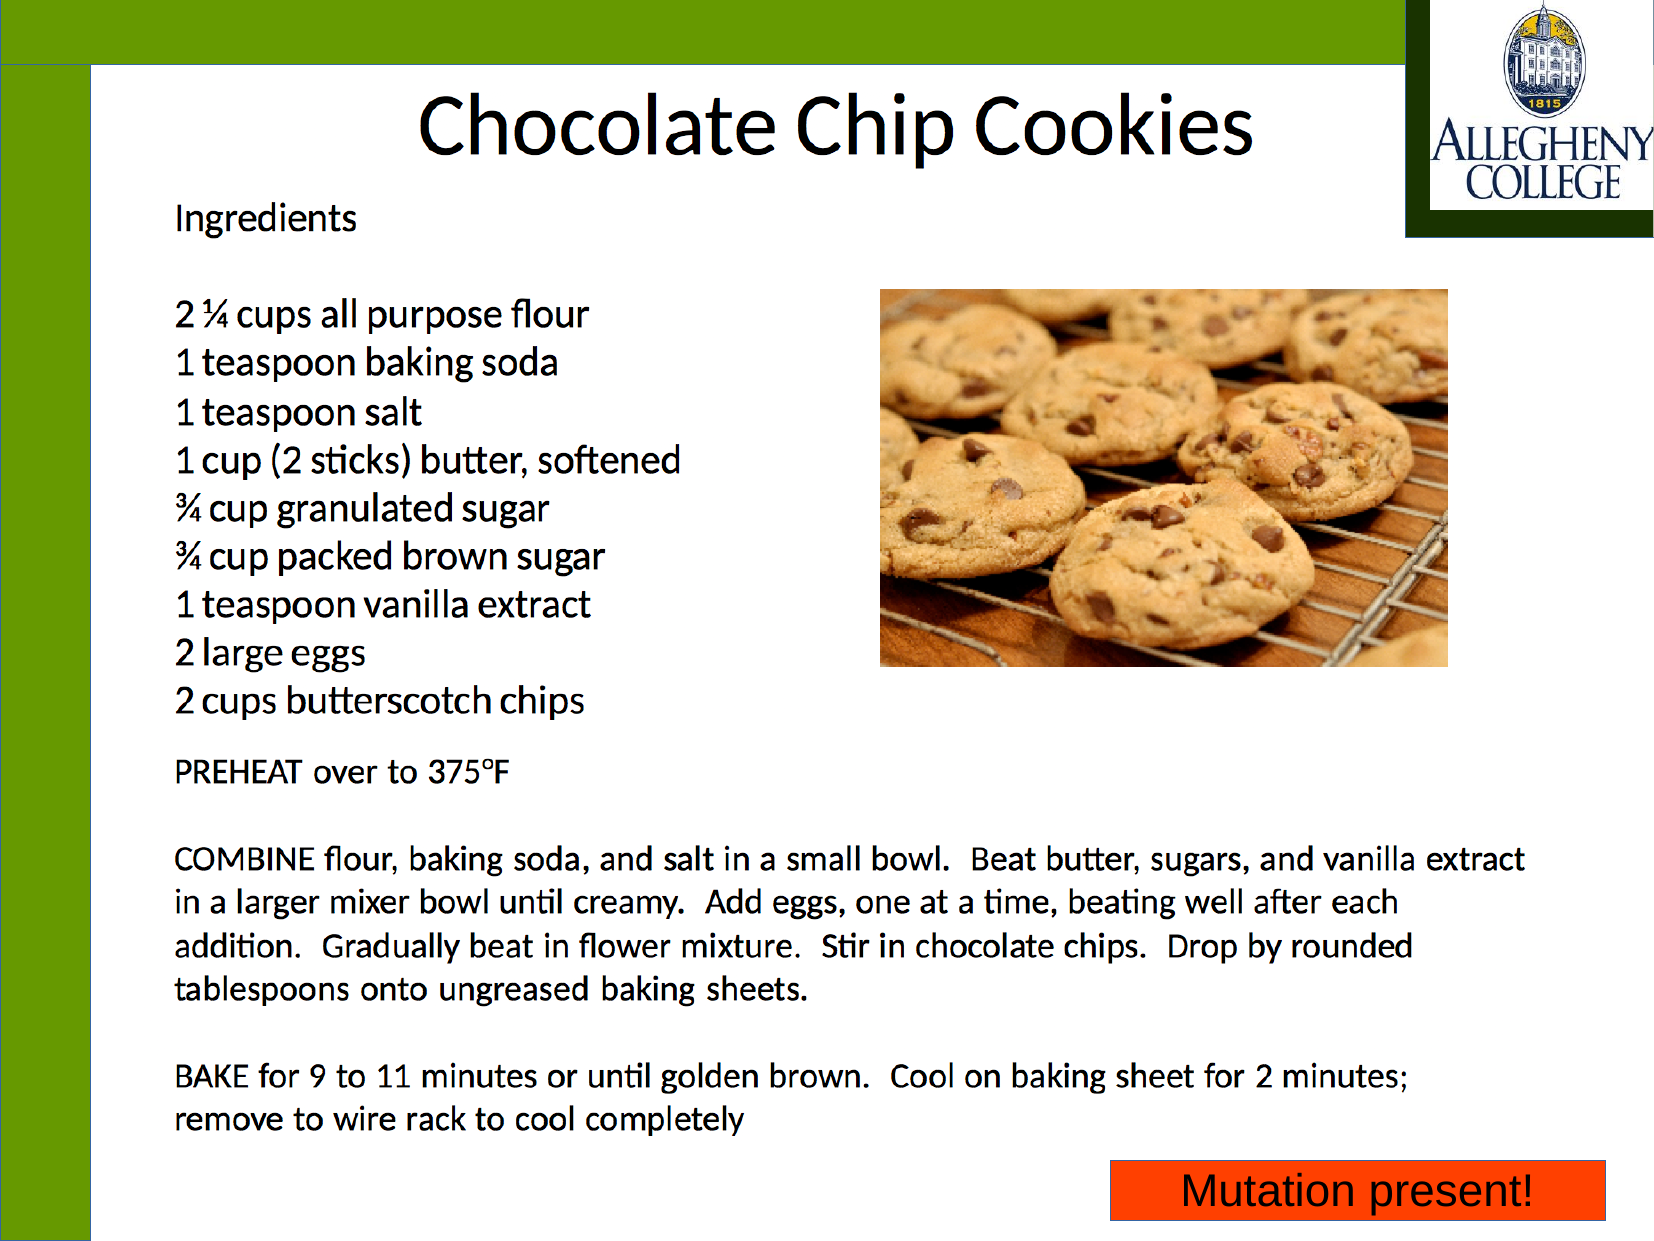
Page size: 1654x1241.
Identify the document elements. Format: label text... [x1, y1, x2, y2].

text_box Mutation present! [1110, 1160, 1606, 1221]
picture [1430, 0, 1654, 210]
picture [138, 77, 1540, 1142]
text_box [0, 0, 1654, 1241]
